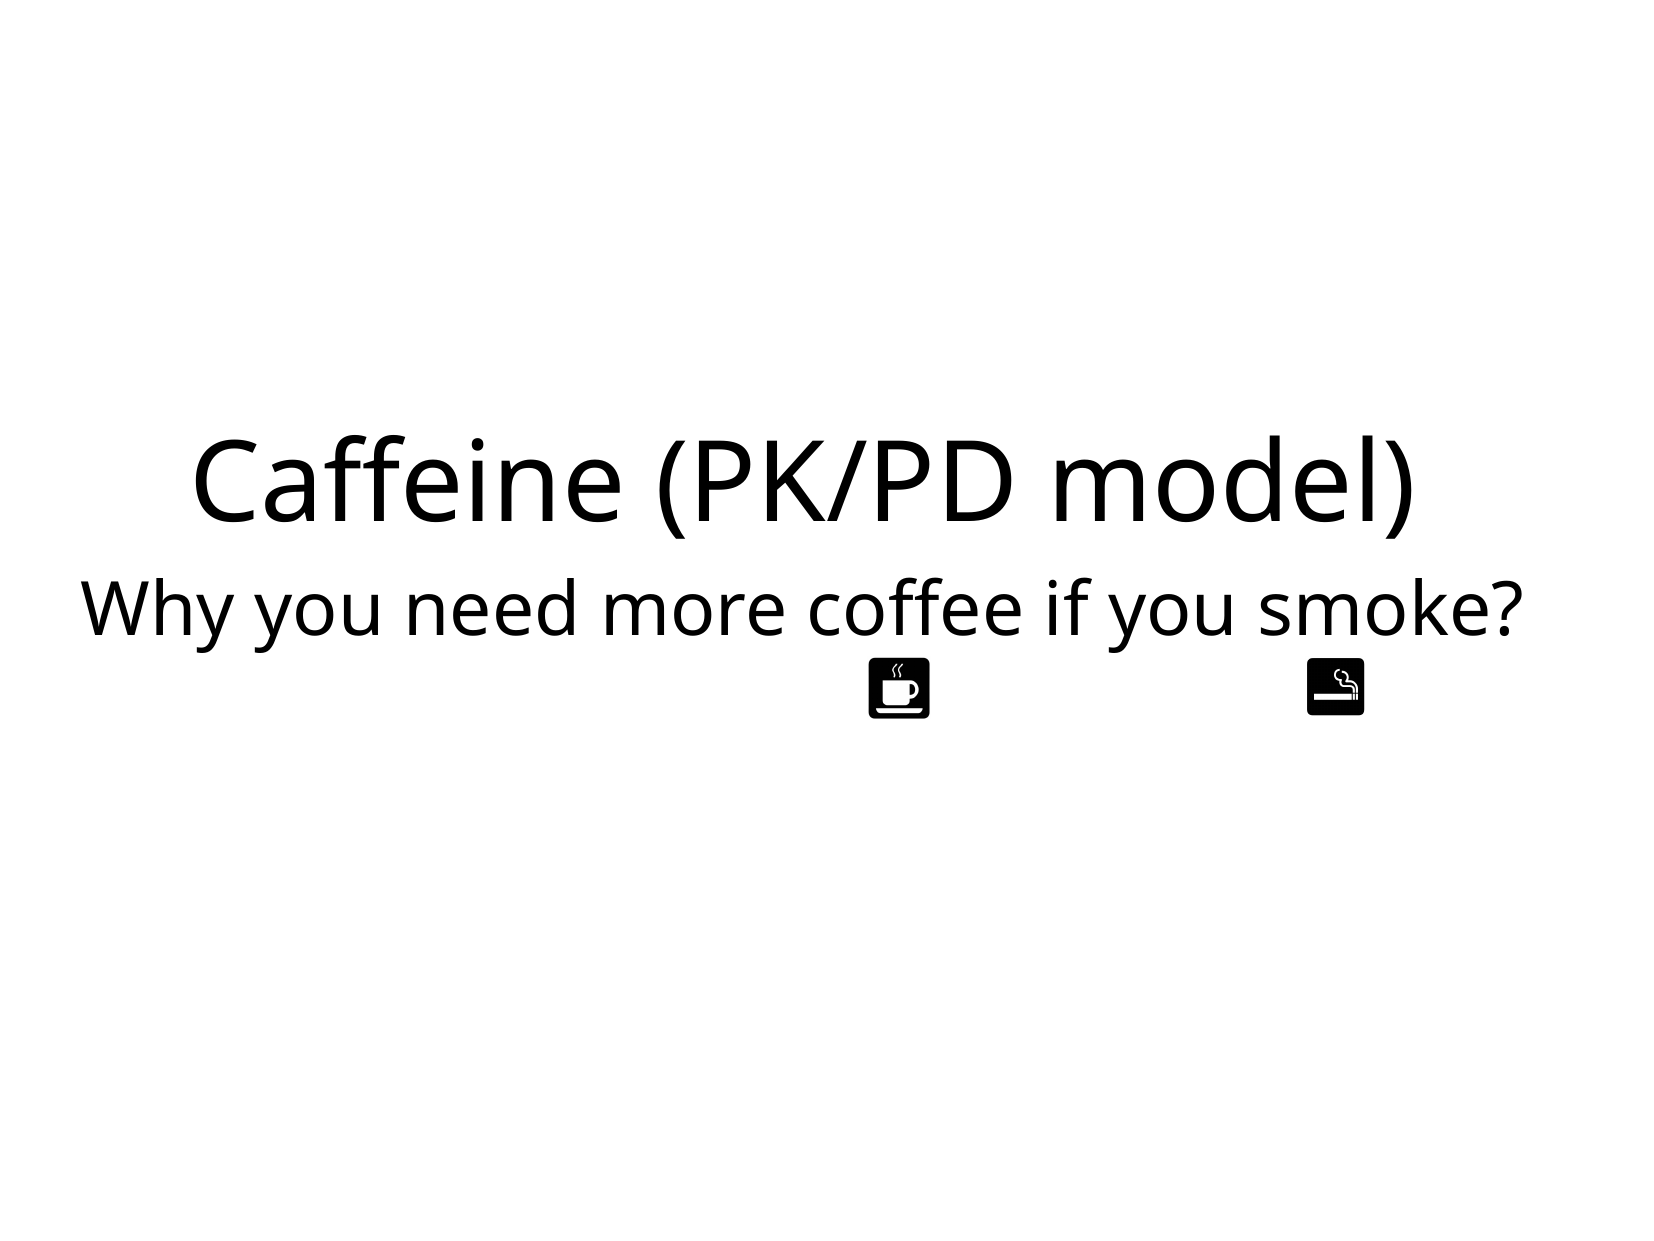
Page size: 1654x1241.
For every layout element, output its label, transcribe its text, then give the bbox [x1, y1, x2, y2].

subtitle Caffeine (PK/PD model) Why you need more coffee if you smoke? [58, 49, 1548, 1010]
picture [1305, 656, 1366, 717]
picture [867, 656, 931, 720]
